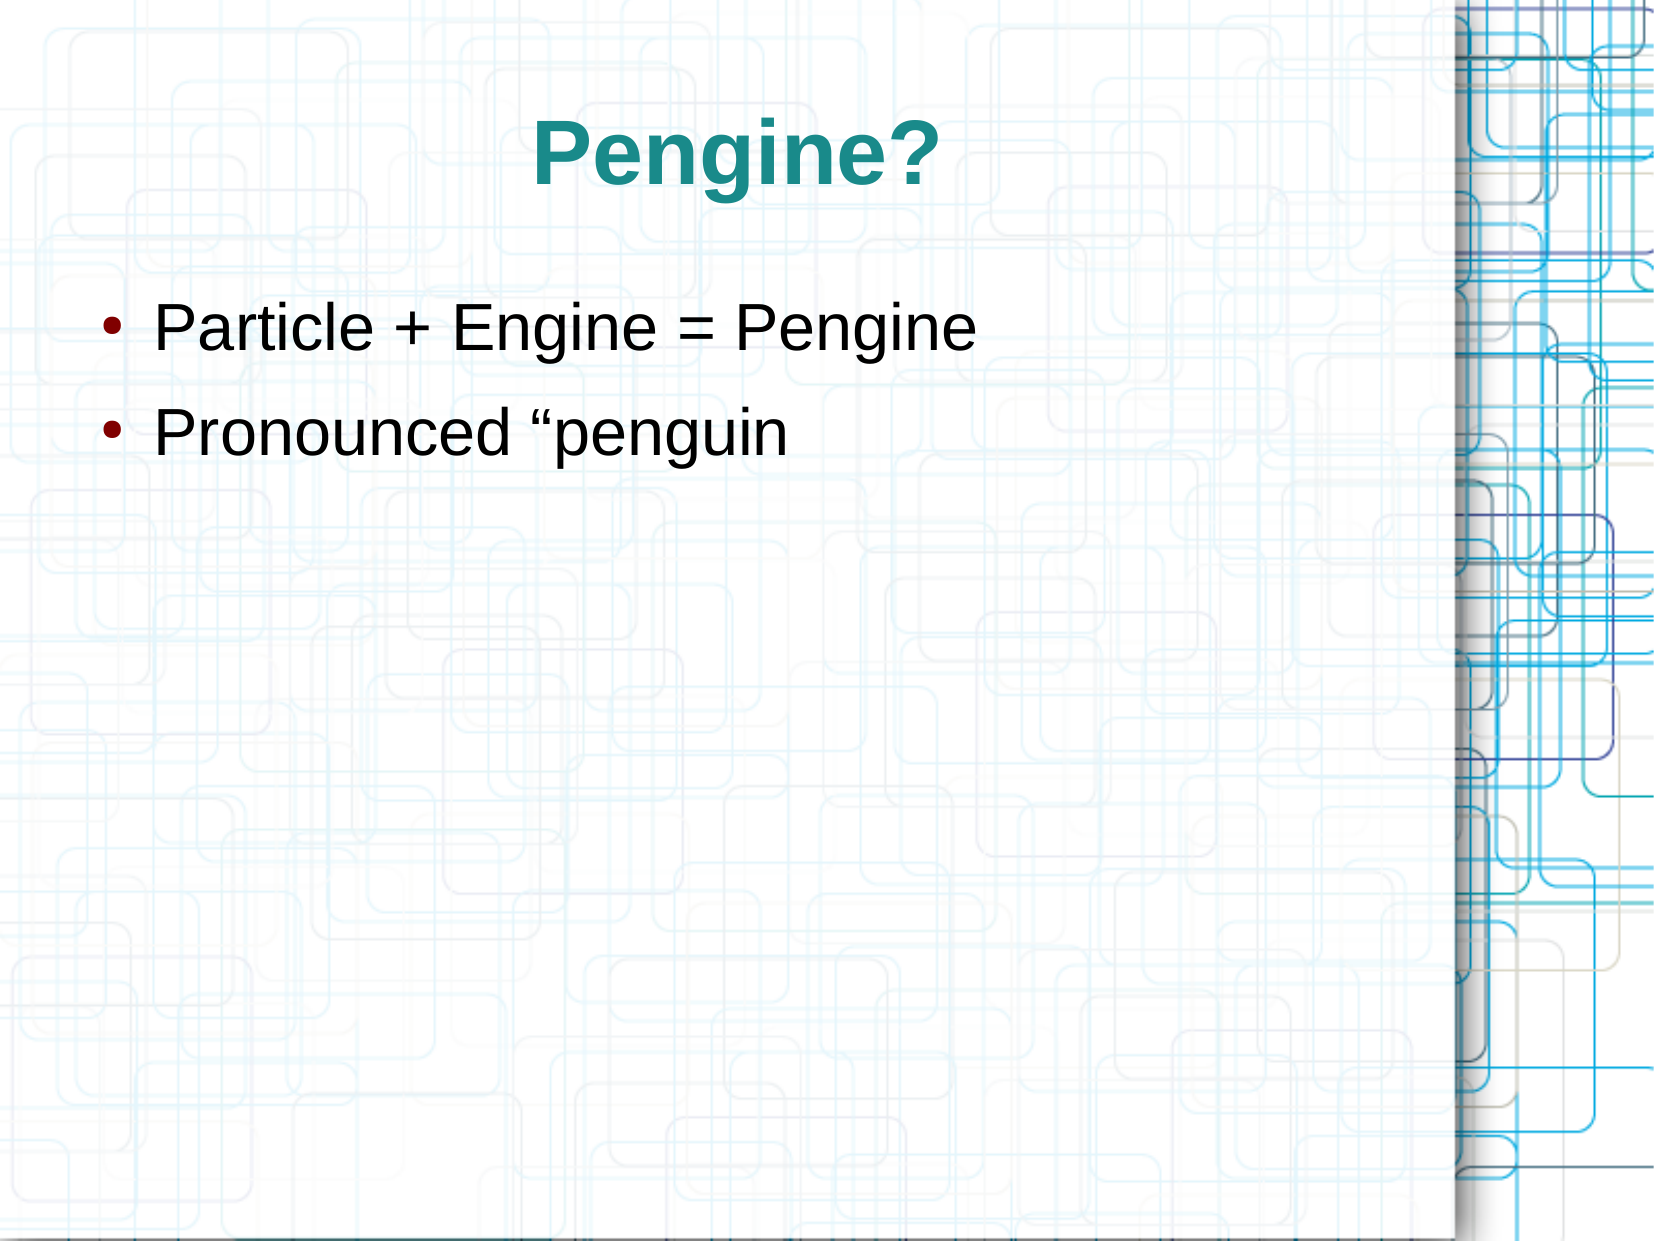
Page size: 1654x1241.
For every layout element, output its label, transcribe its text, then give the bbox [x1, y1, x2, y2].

title Pengine? [59, 49, 1418, 257]
list Particle + Engine = Pengine Pronounced “penguin [82, 290, 1418, 1094]
picture [0, 0, 1654, 1241]
